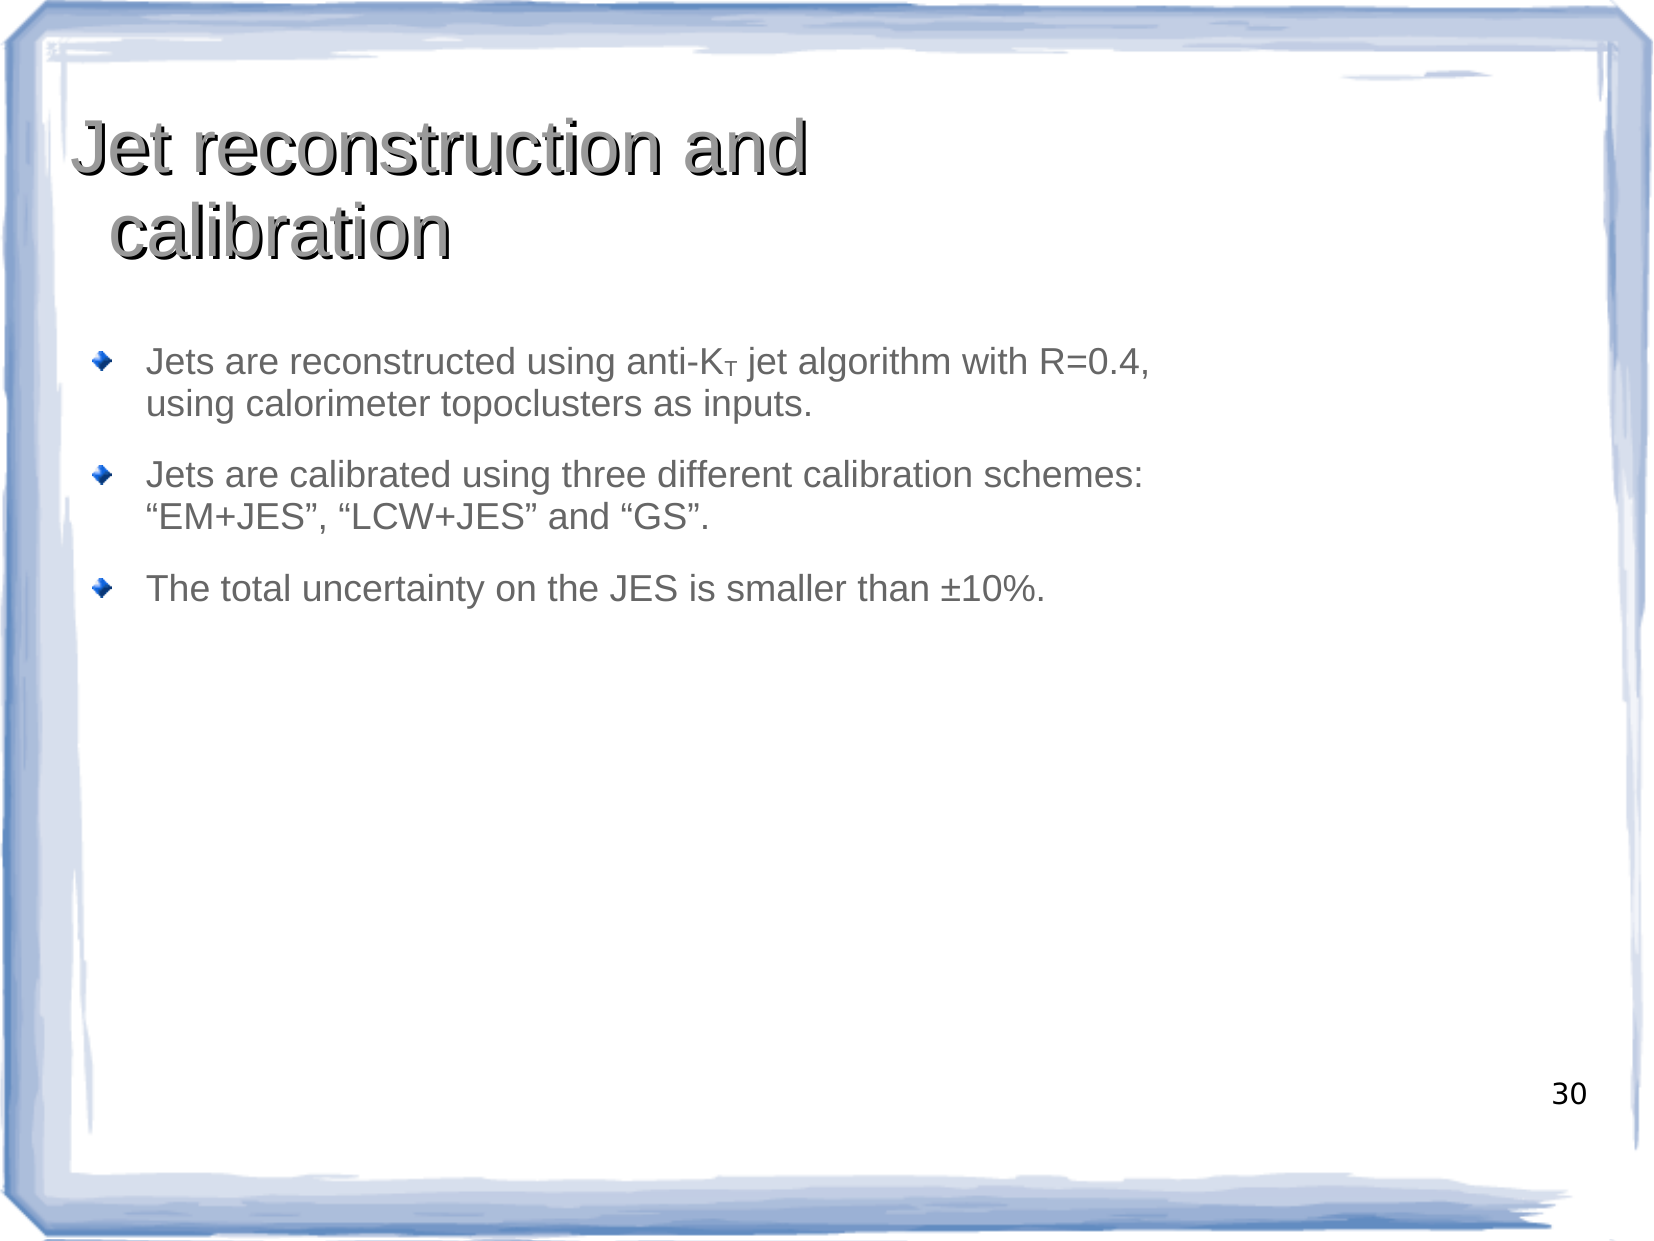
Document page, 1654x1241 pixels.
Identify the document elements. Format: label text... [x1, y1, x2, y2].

list Jets are reconstructed using anti-KT jet algorithm with R=0.4, using calorimeter topoclusters as inputs. Jets are calibrated using three different calibration schemes: “EM+JES”, “LCW+JES” and “GS”. The total uncertainty on the JES is smaller than ±10%. [75, 340, 1163, 716]
title Jet reconstruction and calibration [49, 104, 1063, 273]
picture [0, 0, 1654, 1241]
